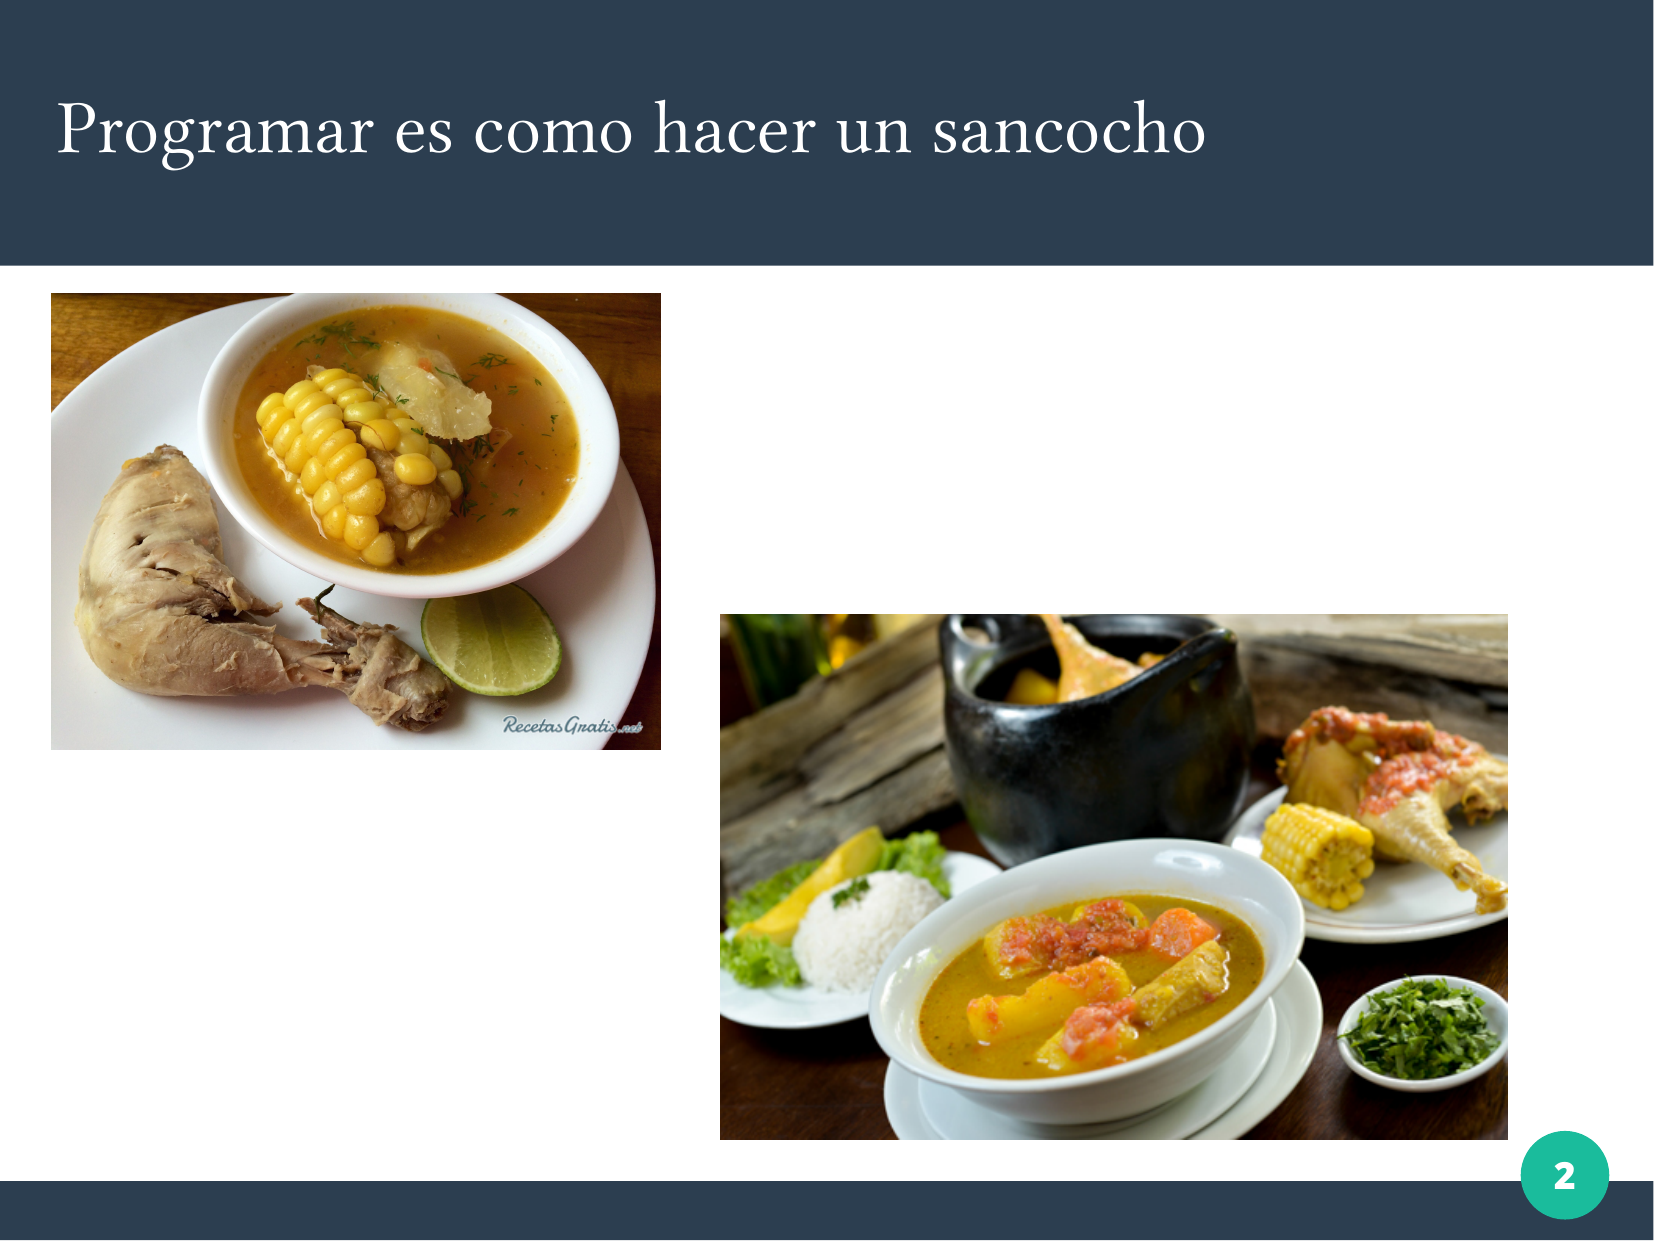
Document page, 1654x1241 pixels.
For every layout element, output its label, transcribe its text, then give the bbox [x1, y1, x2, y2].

title Programar es como hacer un sancocho [57, 49, 1594, 207]
picture [720, 614, 1508, 1140]
picture [51, 293, 661, 751]
